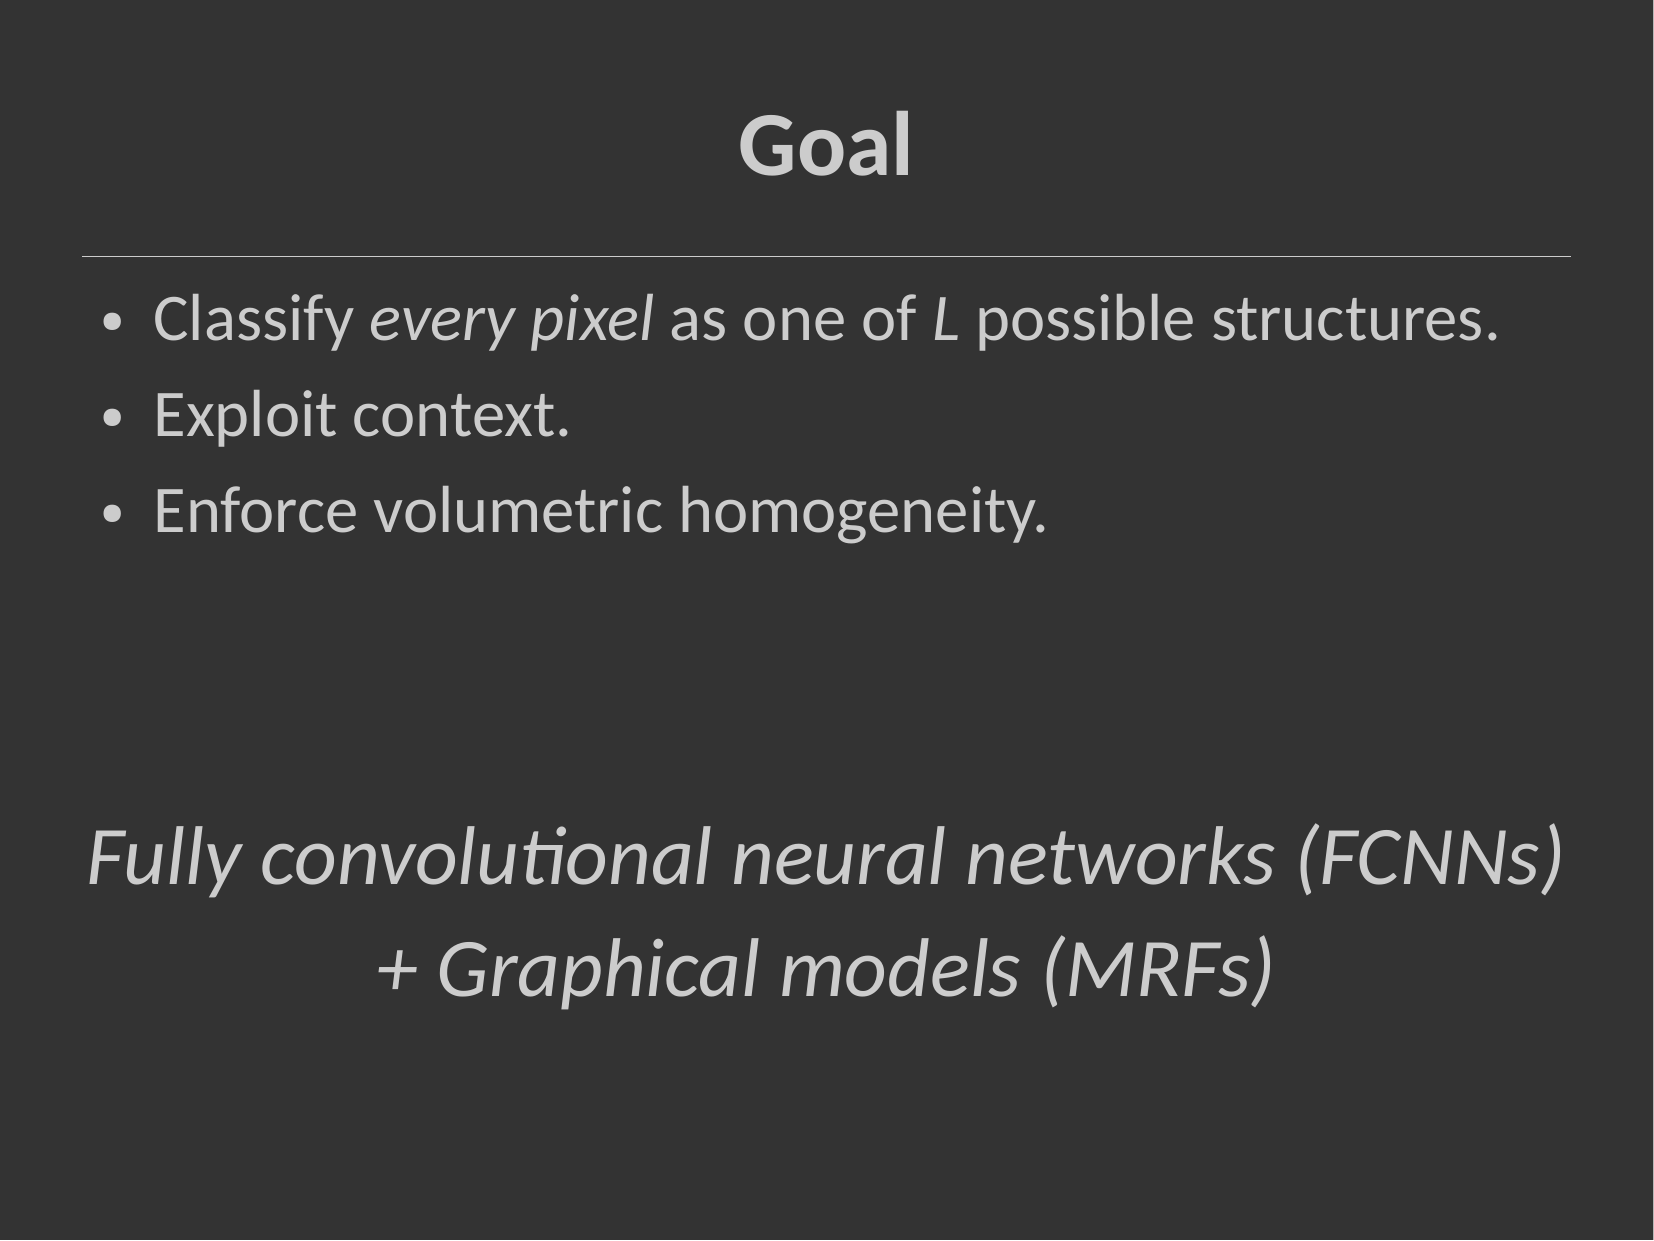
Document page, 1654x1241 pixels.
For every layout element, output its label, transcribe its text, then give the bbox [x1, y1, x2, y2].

list Classify every pixel as one of L possible structures. Exploit context. Enforce volumetric homogeneity. [82, 290, 1571, 796]
list Fully convolutional neural networks (FCNNs) + Graphical models (MRFs) [82, 821, 1571, 1153]
title Goal [82, 49, 1571, 257]
